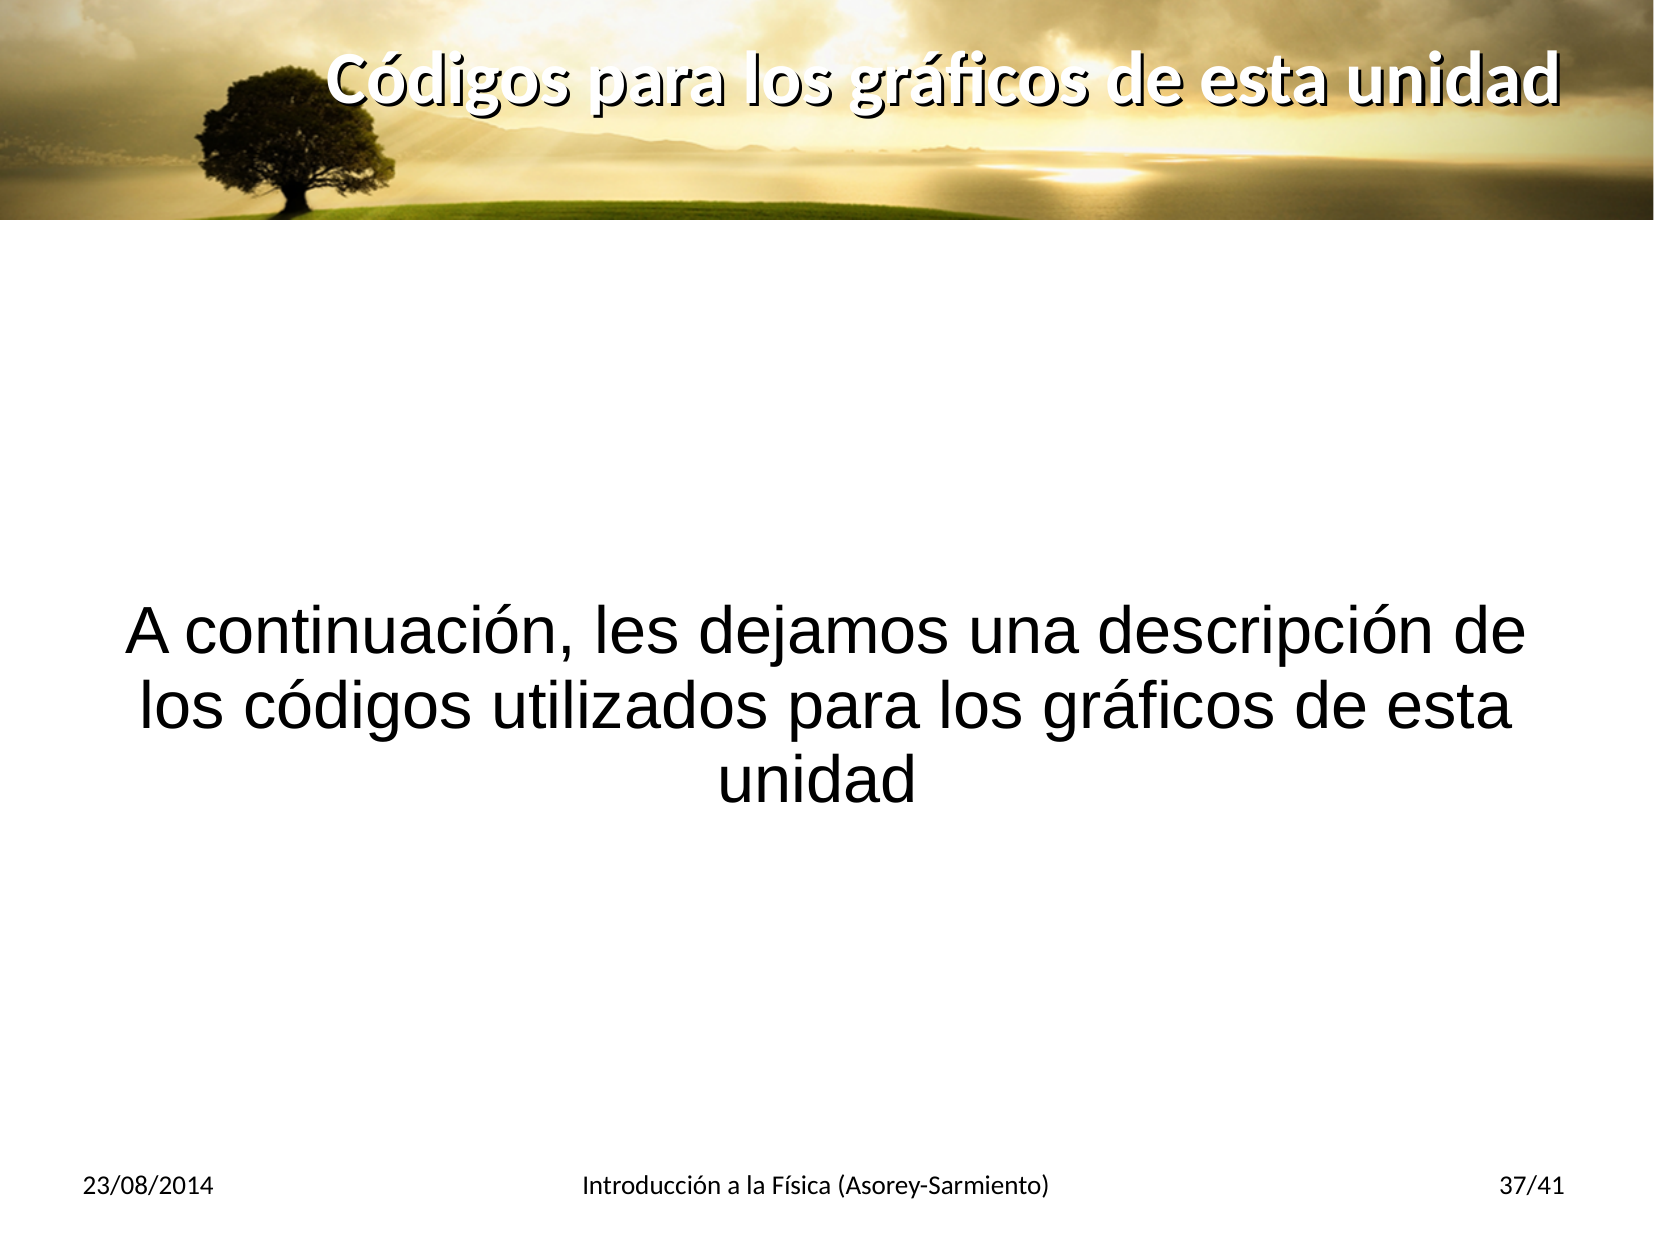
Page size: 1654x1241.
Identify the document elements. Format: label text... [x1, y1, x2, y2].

subtitle A continuación, les dejamos una descripción de los códigos utilizados para los gráficos de esta unidad [82, 255, 1571, 1156]
title Códigos para los gráficos de esta unidad [75, 19, 1564, 151]
picture [0, 0, 1654, 220]
